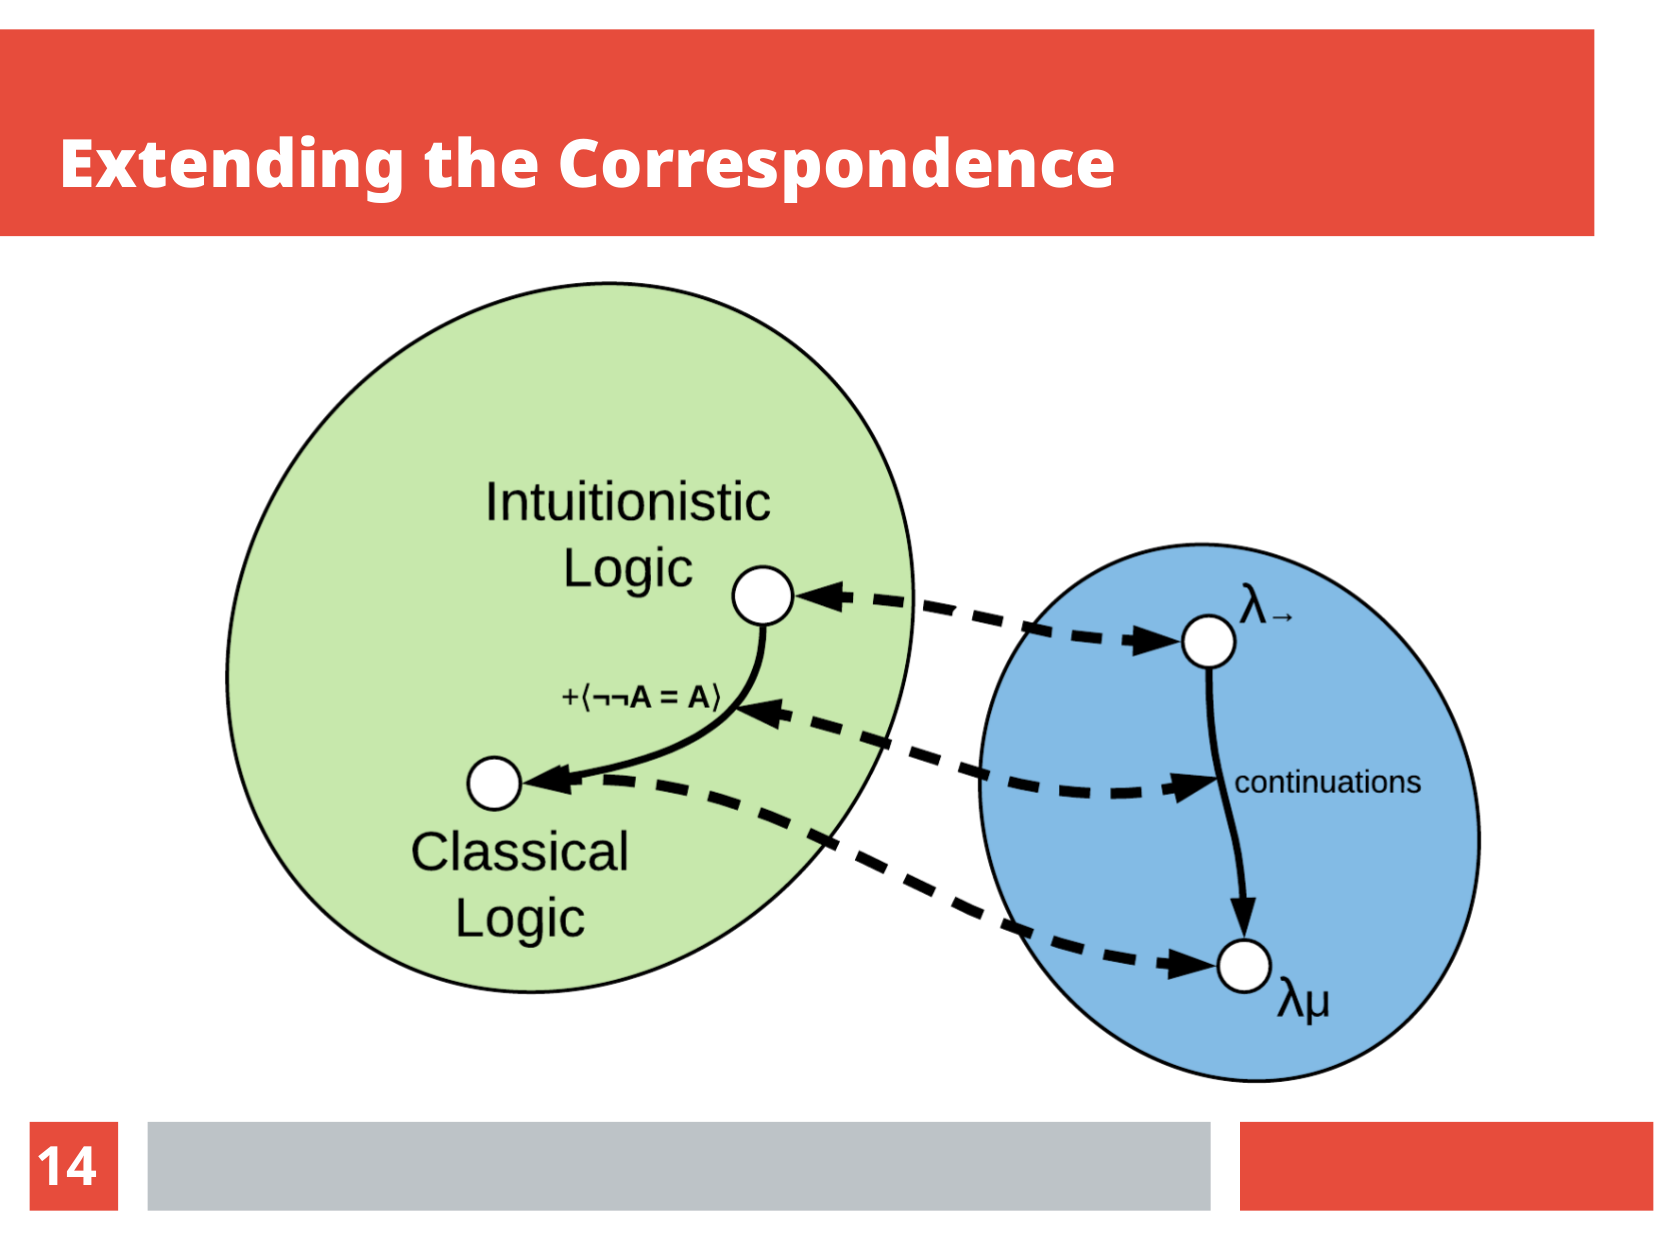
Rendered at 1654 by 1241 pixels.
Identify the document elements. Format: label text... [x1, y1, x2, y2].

text_box 14 [20, 1119, 254, 1210]
picture [2, 61, 1654, 1241]
